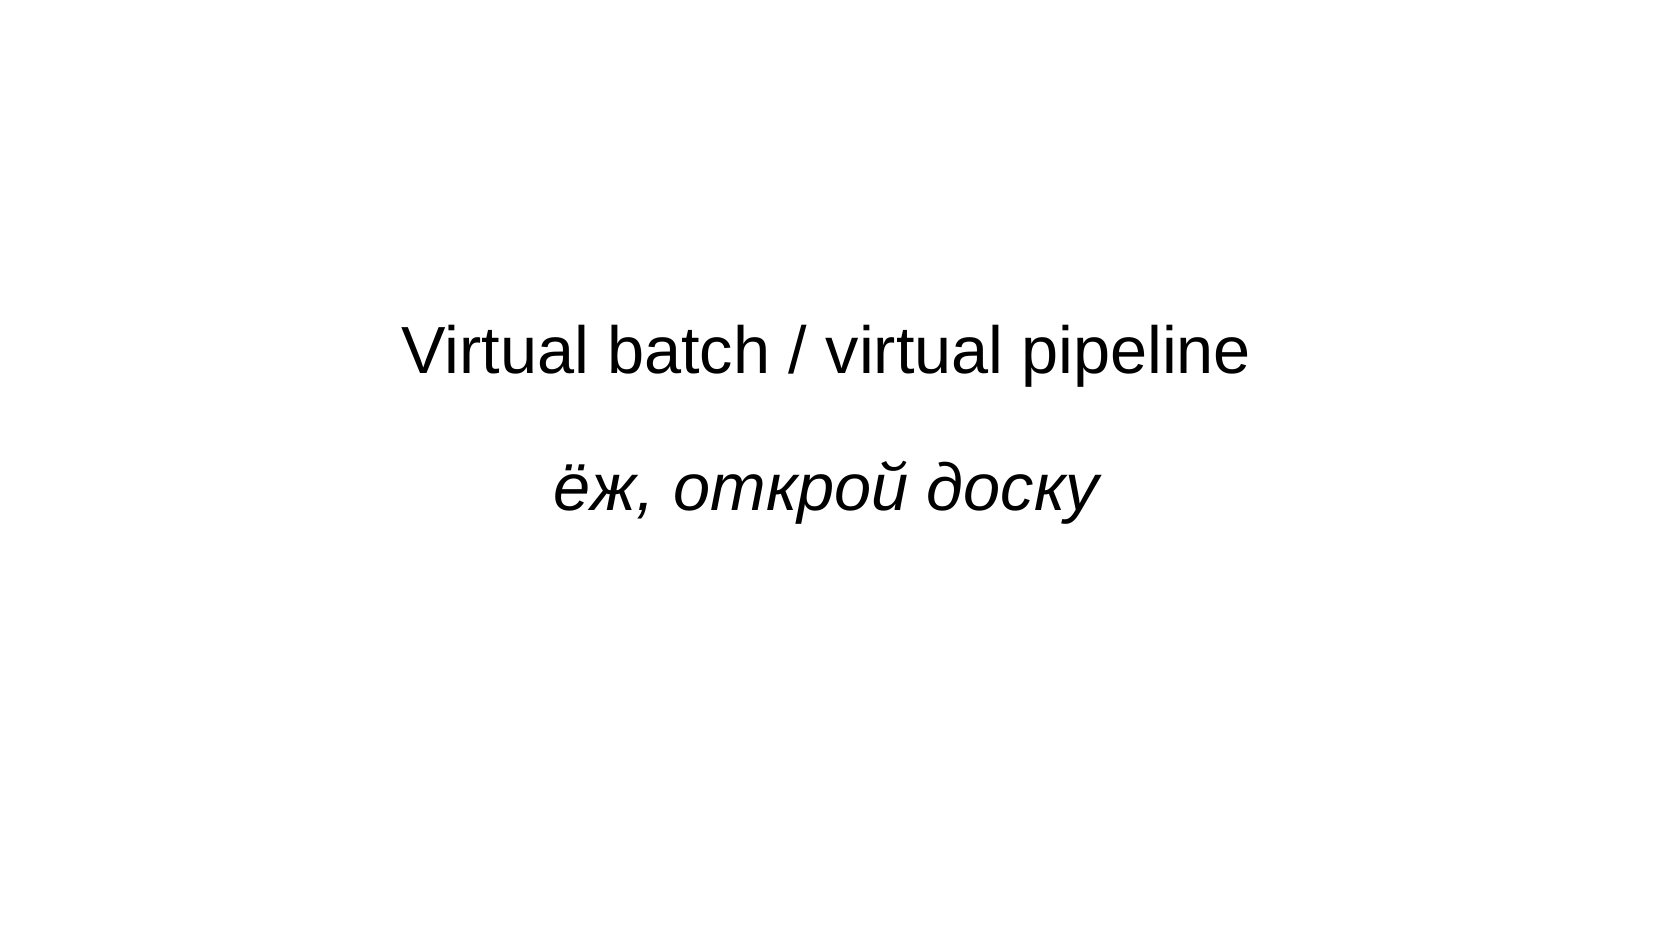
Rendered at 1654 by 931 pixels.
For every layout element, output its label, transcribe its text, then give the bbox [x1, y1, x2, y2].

subtitle ёж, открой доску [82, 217, 1571, 757]
